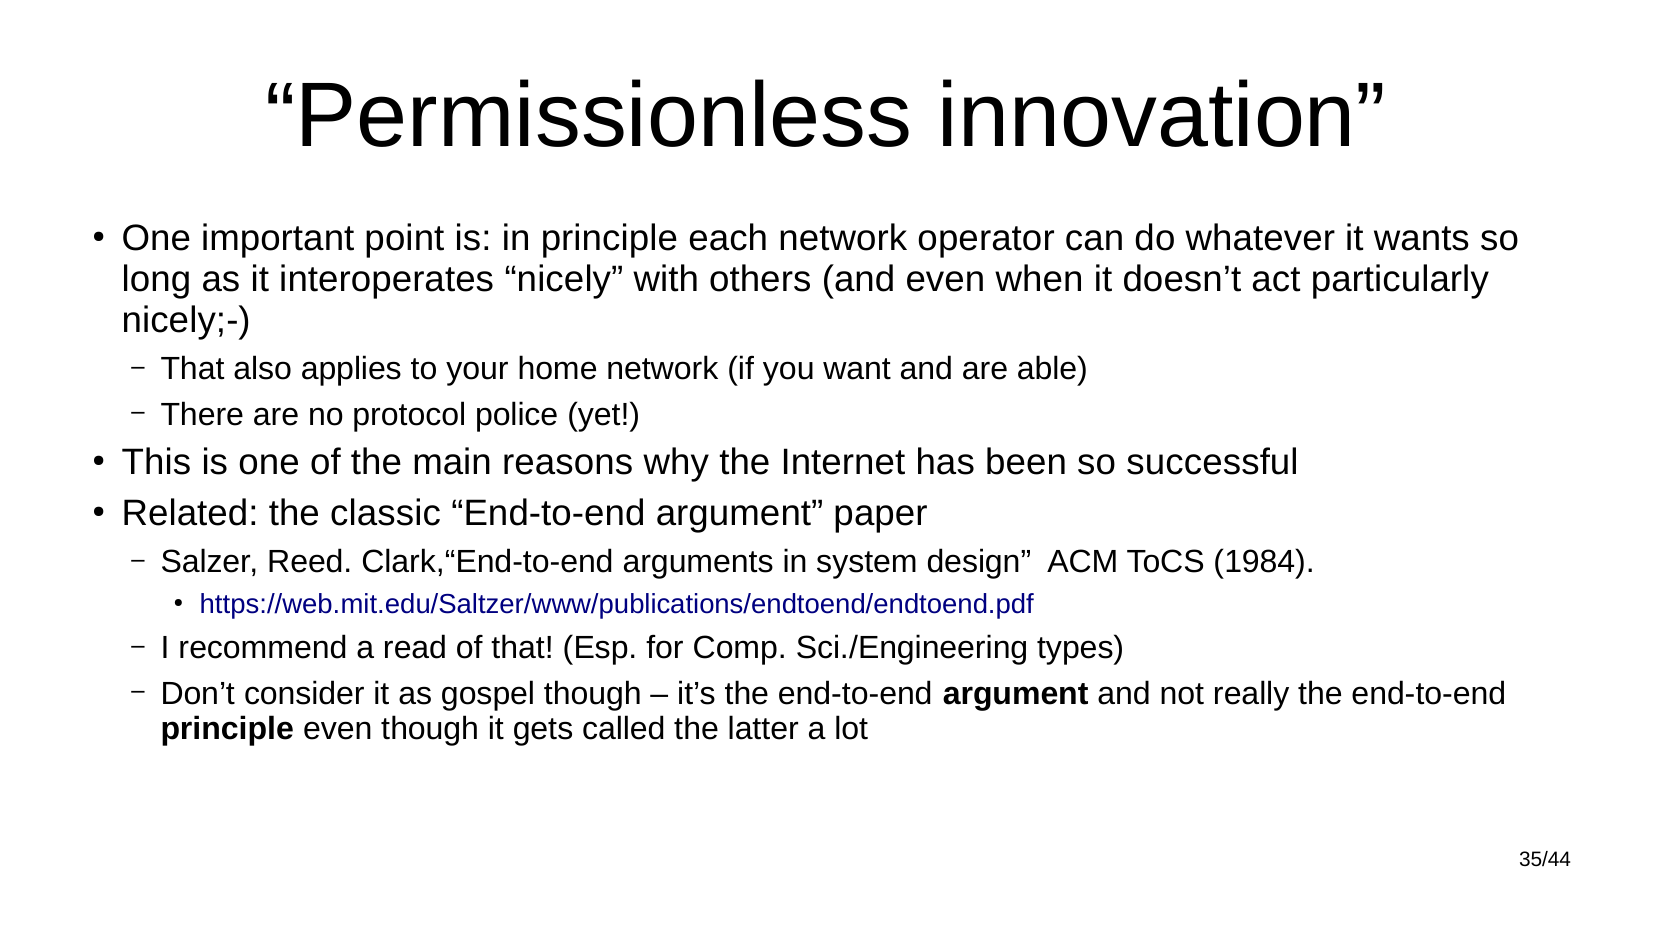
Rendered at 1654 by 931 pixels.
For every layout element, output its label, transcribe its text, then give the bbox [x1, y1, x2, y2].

title “Permissionless innovation” [82, 37, 1571, 193]
list One important point is: in principle each network operator can do whatever it wants so long as it interoperates “nicely” with others (and even when it doesn’t act particularly nicely;-) That also applies to your home network (if you want and are able) There are no protocol police (yet!) This is one of the main reasons why the Internet has been so successful Related: the classic “End-to-end argument” paper Salzer, Reed. Clark,“End-to-end arguments in system design” ACM ToCS (1984). https://web.mit.edu/Saltzer/www/publications/endtoend/endtoend.pdf I recommend a read of that! (Esp. for Comp. Sci./Engineering types) Don’t consider it as gospel though – it’s the end-to-end argument and not really the end-to-end principle even though it gets called the latter a lot [82, 217, 1571, 758]
